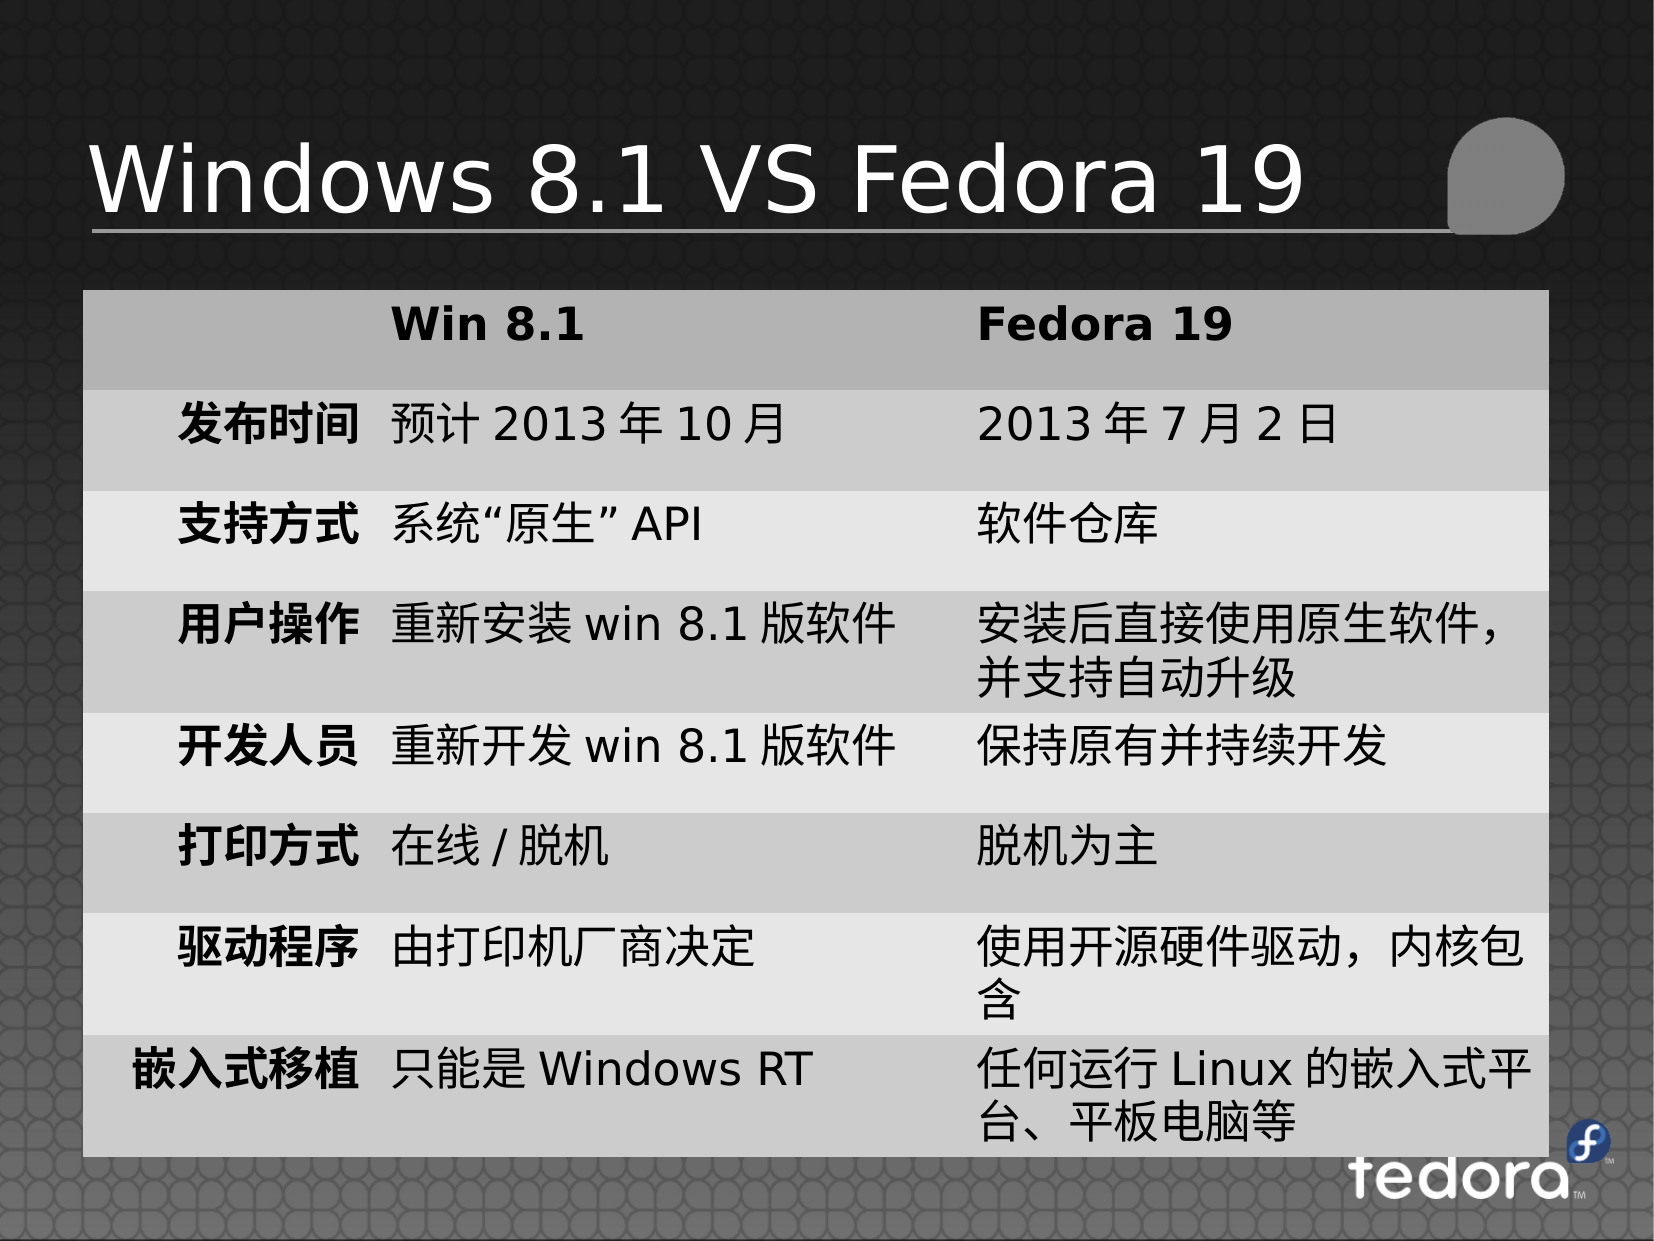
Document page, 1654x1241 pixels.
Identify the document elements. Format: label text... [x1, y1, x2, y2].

table_cell 由打印机厂商决定 [375, 913, 962, 1035]
table_cell 只能是Windows RT [375, 1035, 962, 1157]
table_header Fedora 19 [962, 290, 1549, 390]
table_cell 脱机为主 [962, 813, 1549, 913]
table_cell 重新安装win 8.1版软件 [375, 591, 962, 713]
table_cell 重新开发win 8.1版软件 [375, 713, 962, 813]
table_cell 系统“原生”API [375, 491, 962, 591]
table_cell 安装后直接使用原生软件，并支持自动升级 [962, 591, 1549, 713]
table_cell 软件仓库 [962, 491, 1549, 591]
table_cell 开发人员 [83, 713, 375, 813]
table_cell 发布时间 [83, 390, 375, 491]
table_cell 用户操作 [83, 591, 375, 713]
table_header Win 8.1 [375, 290, 962, 390]
title Windows 8.1 VS Fedora 19 [86, 112, 1576, 249]
table_cell 支持方式 [83, 491, 375, 591]
table_cell 保持原有并持续开发 [962, 713, 1549, 813]
table_cell 2013年7月2日 [962, 390, 1549, 491]
table_cell 在线/脱机 [375, 813, 962, 913]
table_cell 使用开源硬件驱动，内核包含 [962, 913, 1549, 1035]
picture [0, 0, 1654, 1241]
table_cell 嵌入式移植 [83, 1035, 375, 1157]
table_cell 驱动程序 [83, 913, 375, 1035]
table_header [83, 290, 375, 390]
table_cell 预计2013年10月 [375, 390, 962, 491]
table_cell 打印方式 [83, 813, 375, 913]
table_cell 任何运行Linux的嵌入式平台、平板电脑等 [962, 1035, 1549, 1157]
